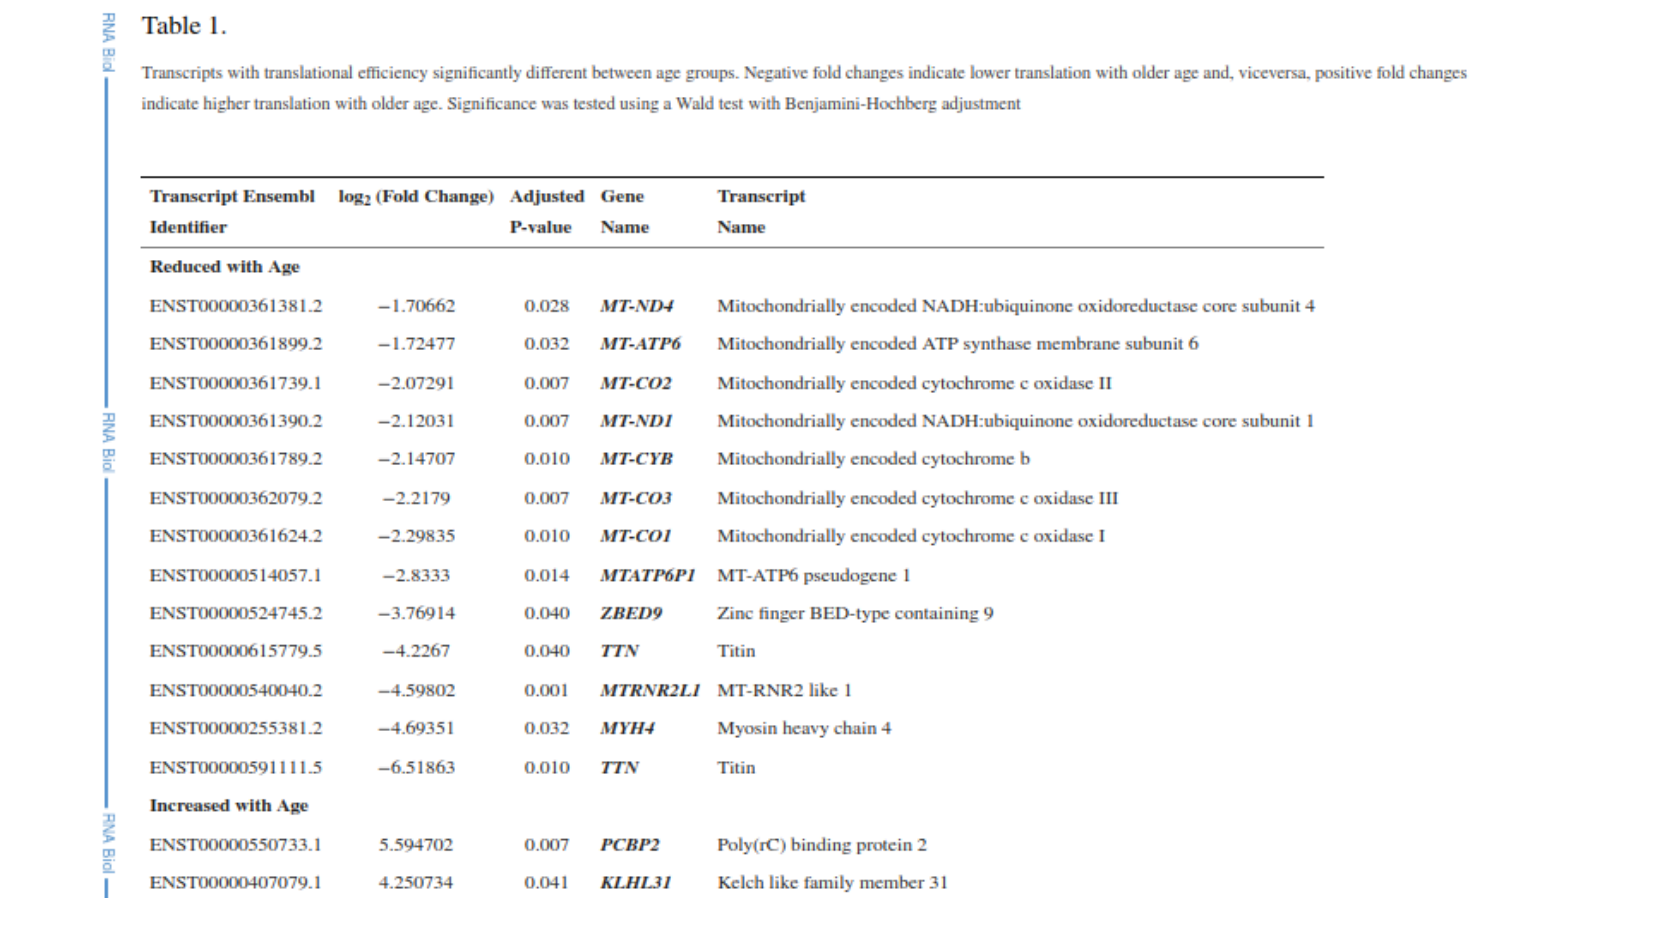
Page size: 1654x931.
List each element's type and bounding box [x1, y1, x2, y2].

picture [82, 10, 1489, 898]
